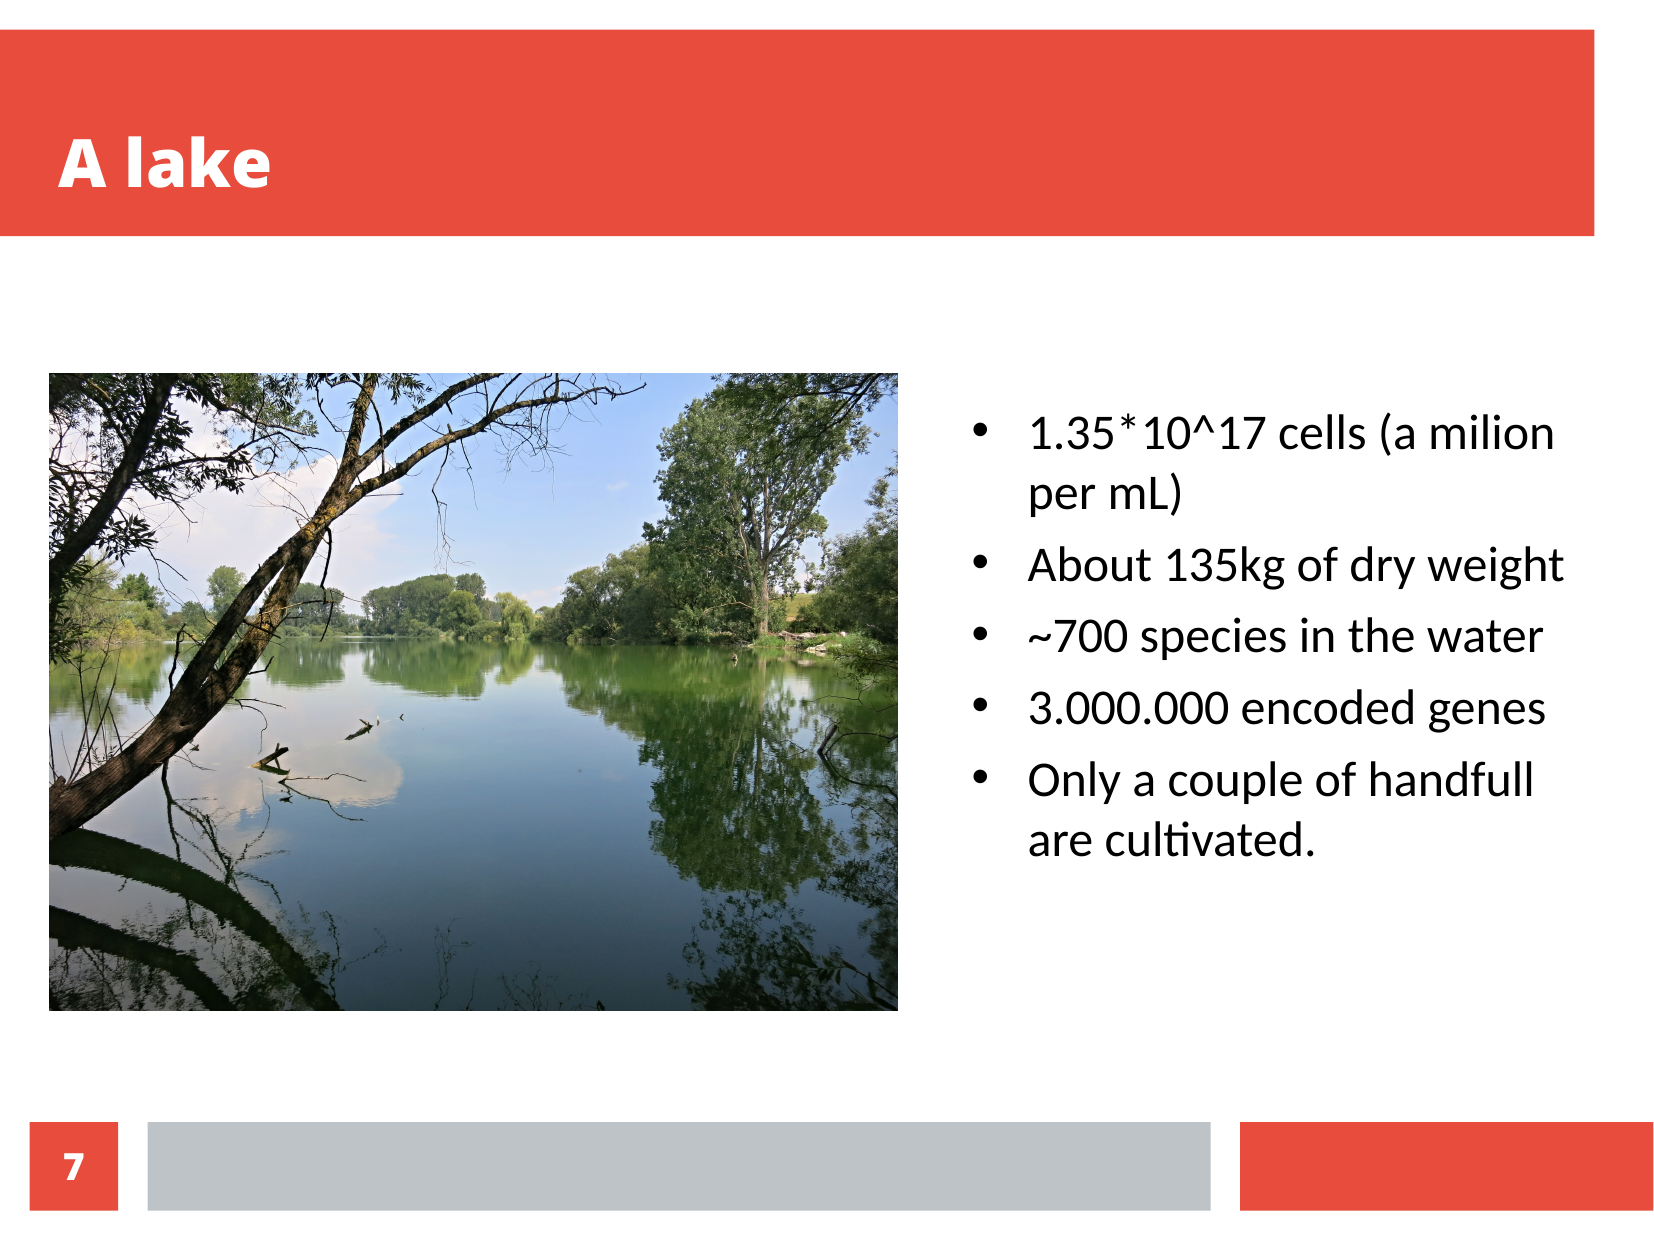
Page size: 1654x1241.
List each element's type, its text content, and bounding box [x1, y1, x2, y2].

text_box 1.35*10^17 cells (a milion per mL) About 135kg of dry weight ~700 species in the water 3.000.000 encoded genes Only a couple of handfull are cultivated. [956, 391, 1618, 959]
picture [49, 373, 898, 1011]
title A lake [59, 59, 1595, 207]
